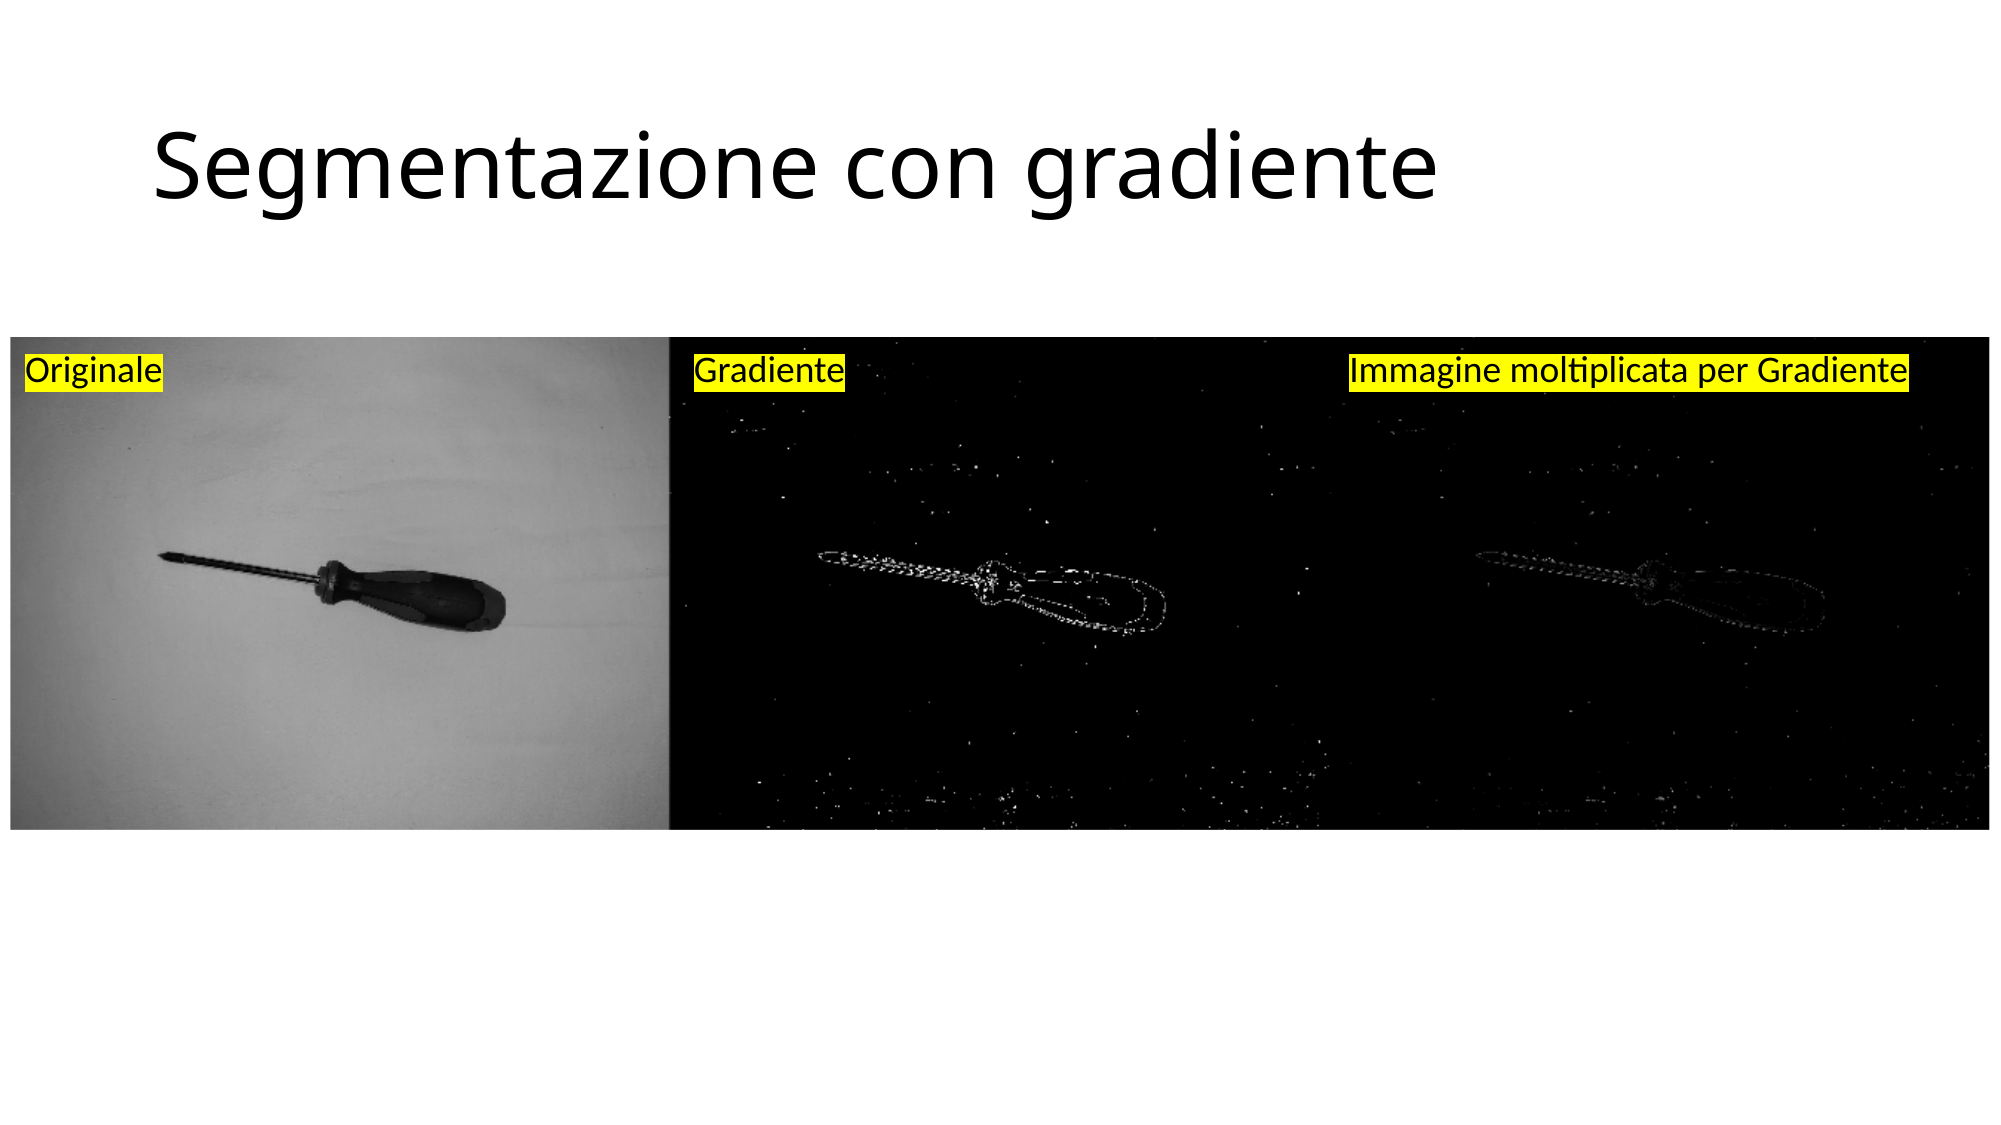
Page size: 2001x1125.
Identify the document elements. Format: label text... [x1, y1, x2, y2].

picture [10, 337, 1990, 830]
text_box Gradiente [678, 337, 863, 399]
title Segmentazione con gradiente [137, 59, 1863, 278]
text_box Immagine moltiplicata per Gradiente [1334, 337, 1931, 399]
text_box Originale [10, 337, 180, 399]
